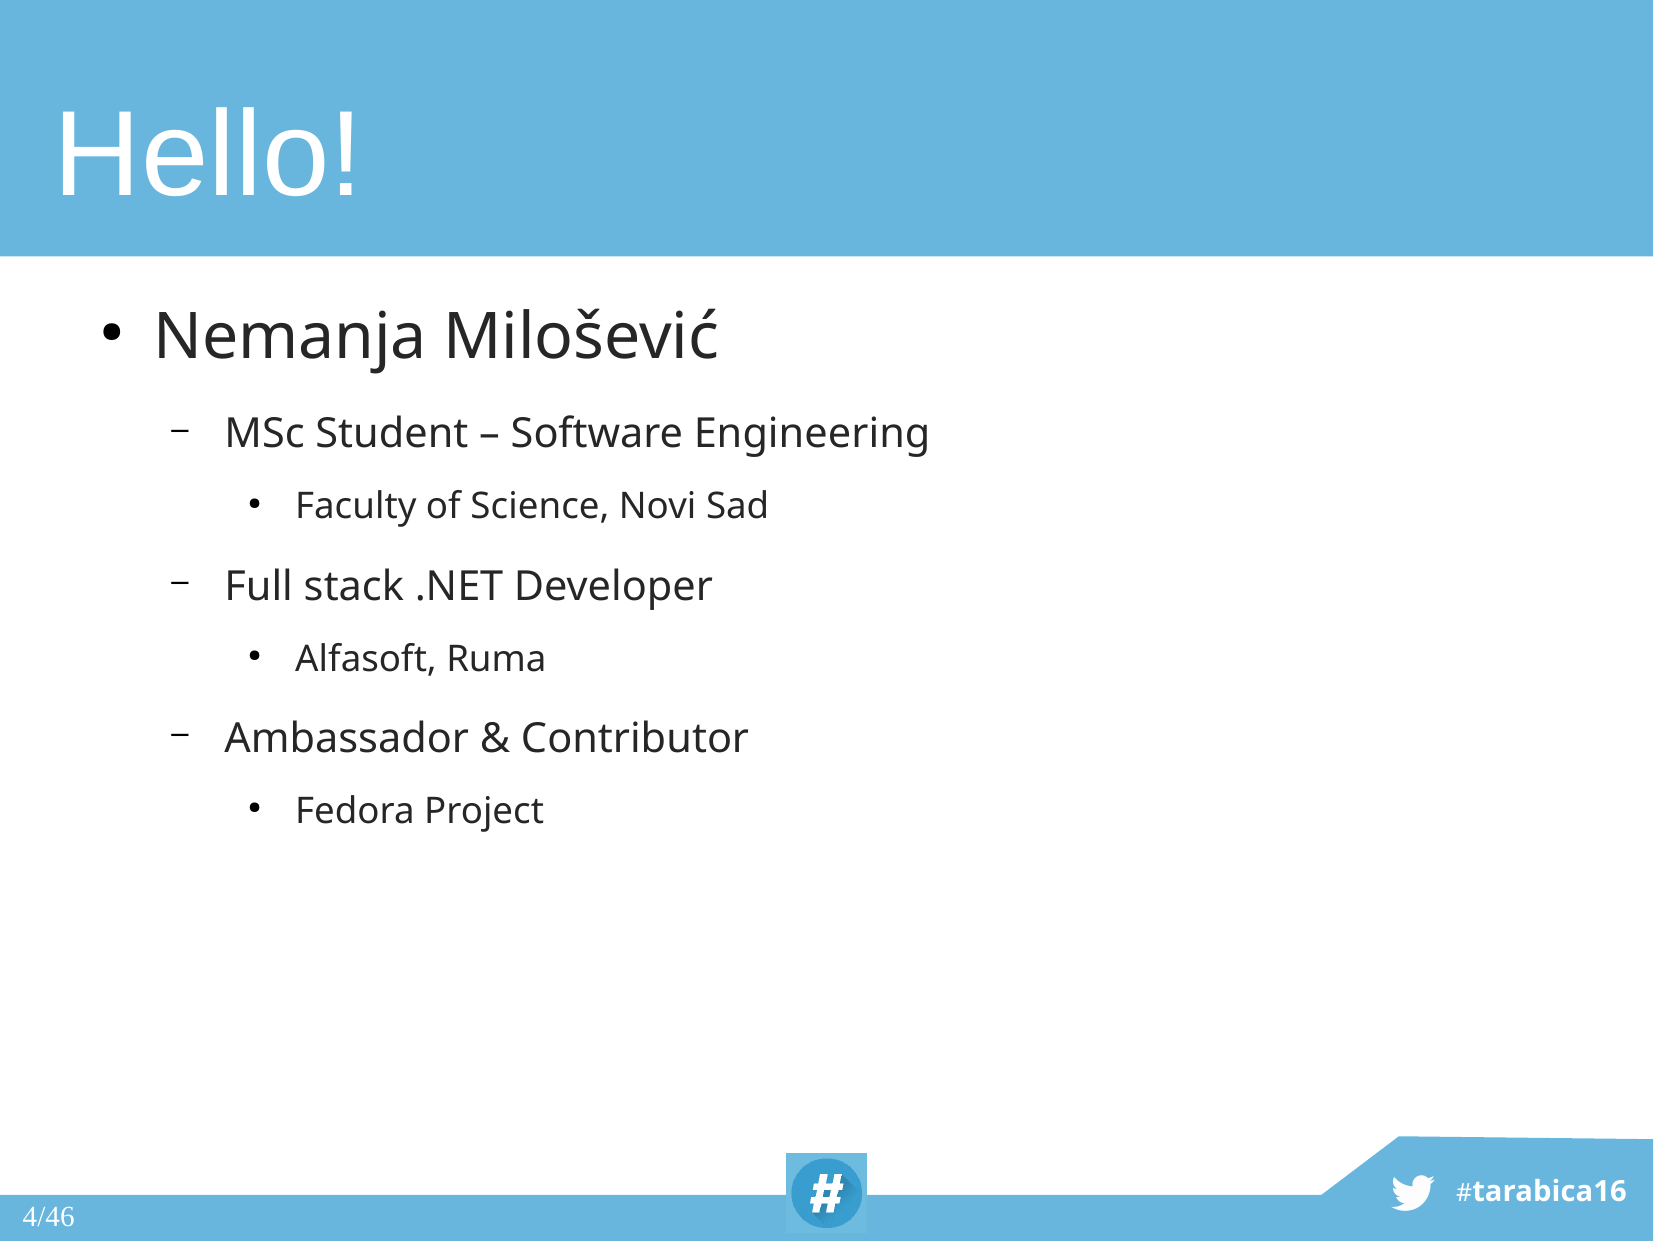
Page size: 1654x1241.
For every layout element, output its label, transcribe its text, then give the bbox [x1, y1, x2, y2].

picture [786, 1153, 867, 1233]
list Nemanja Milošević MSc Student – Software Engineering Faculty of Science, Novi Sad Full stack .NET Developer Alfasoft, Ruma Ambassador & Contributor Fedora Project [82, 290, 1571, 1010]
picture [1378, 1158, 1448, 1228]
title Hello! [53, 49, 1600, 257]
